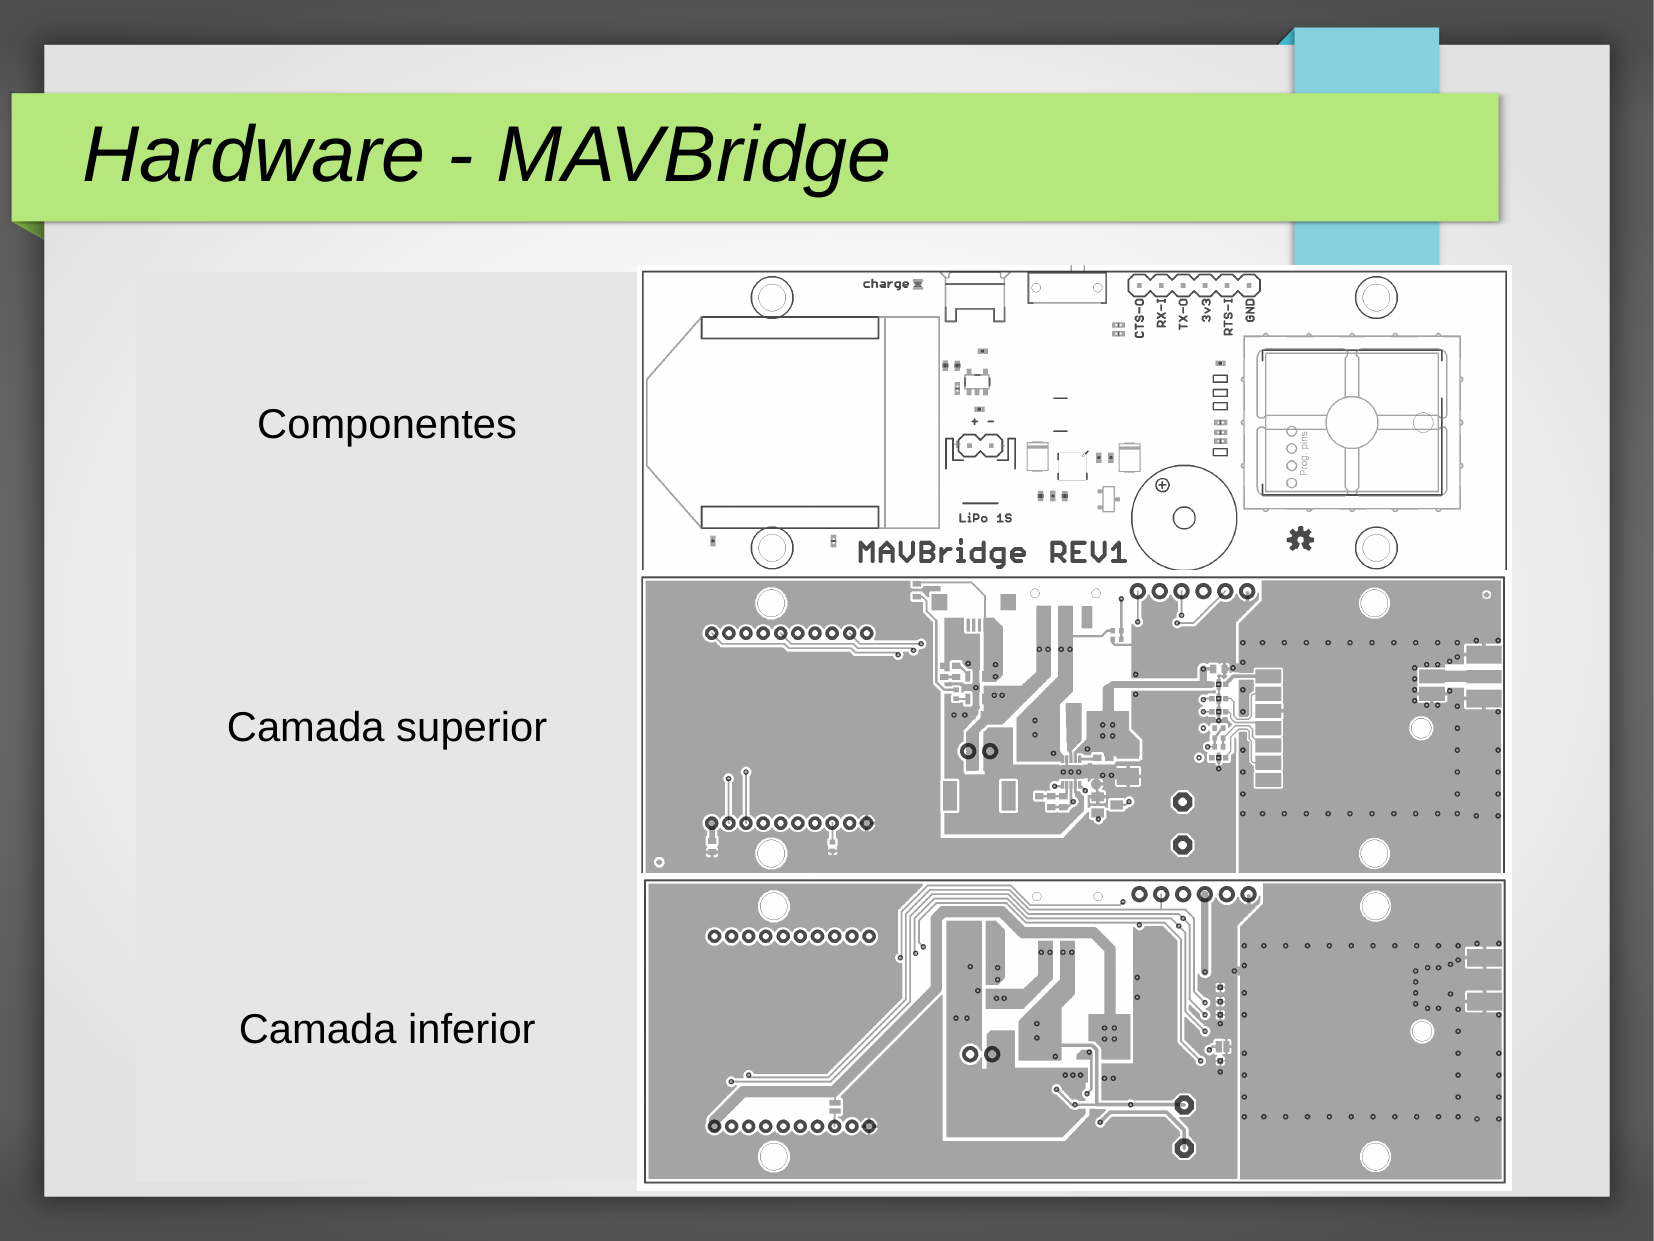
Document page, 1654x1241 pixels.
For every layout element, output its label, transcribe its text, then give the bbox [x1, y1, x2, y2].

picture [0, 0, 1654, 1241]
table_header Componentes [136, 272, 637, 575]
title Hardware - MAVBridge [82, 94, 1264, 213]
table_cell Camada inferior [136, 878, 637, 1181]
table_cell Camada superior [136, 575, 637, 878]
